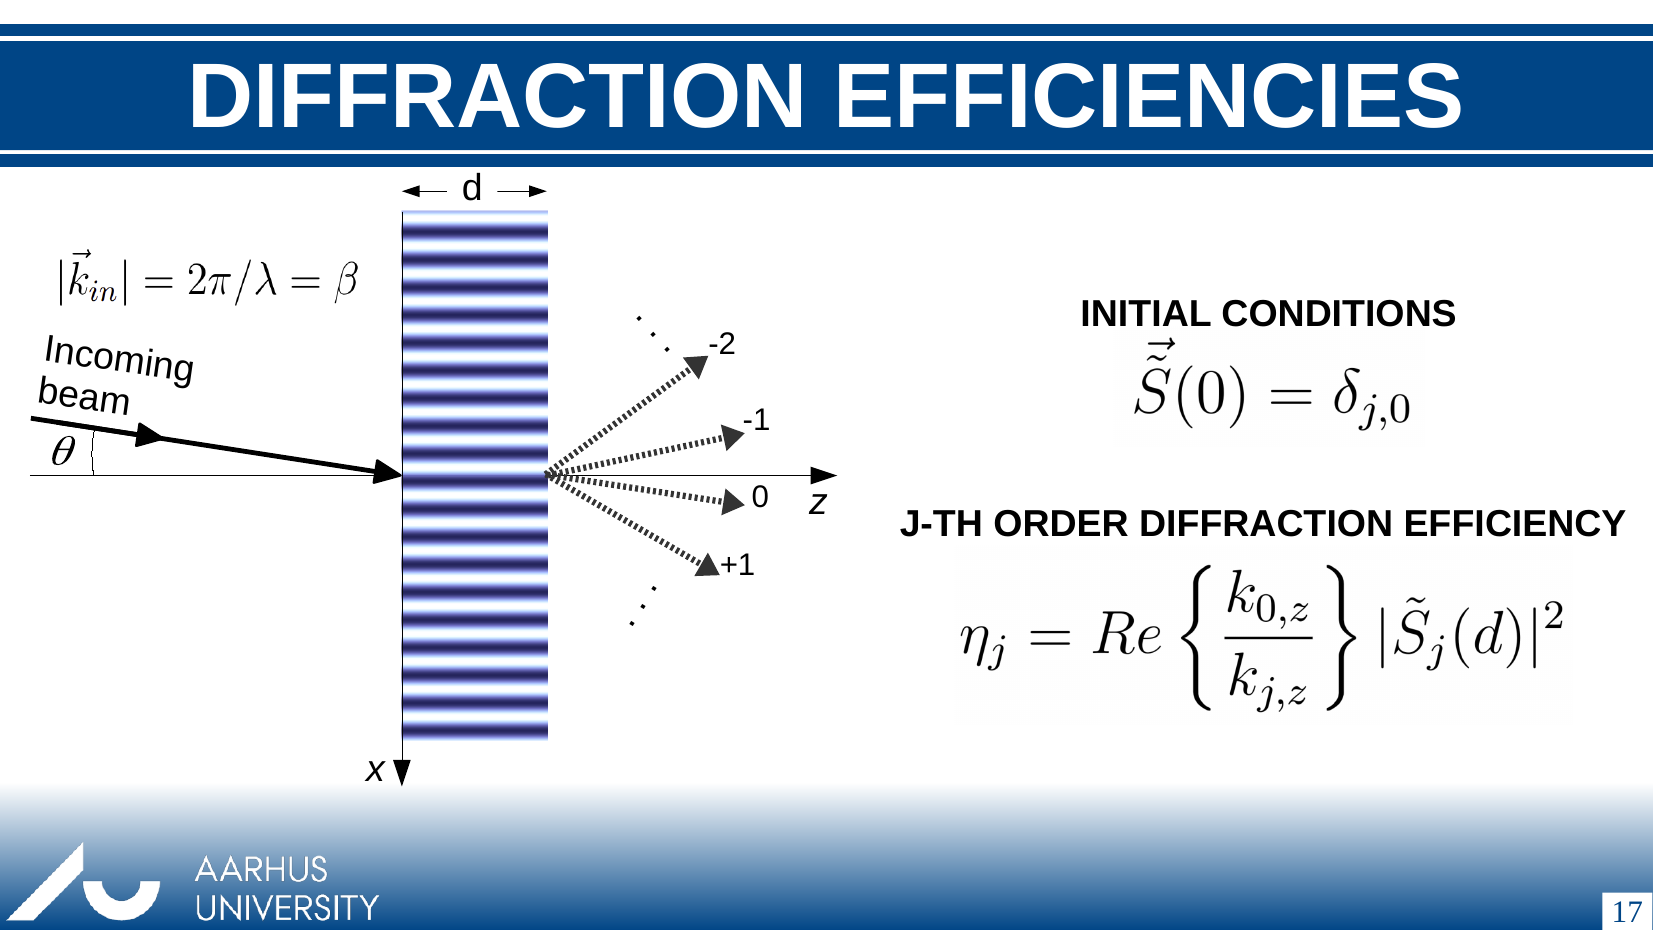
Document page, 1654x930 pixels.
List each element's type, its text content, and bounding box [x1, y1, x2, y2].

text_box INITIAL CONDITIONS [1065, 285, 1473, 343]
text_box . . . [612, 277, 694, 377]
picture [5, 841, 414, 928]
text_box z [794, 473, 843, 531]
text_box x [351, 739, 400, 797]
picture [400, 206, 548, 744]
picture [30, 240, 366, 316]
text_box d [447, 167, 498, 206]
text_box . . . [607, 562, 699, 663]
text_box -1 [727, 395, 791, 452]
text_box Incoming beam [18, 317, 231, 444]
picture [1113, 343, 1425, 448]
text_box J-TH ORDER DIFFRACTION EFFICIENCY [885, 494, 1642, 552]
text_box -2 [693, 319, 757, 376]
text_box Incoming beam [152, 441, 216, 453]
title DIFFRACTION EFFICIENCIES [0, 41, 1653, 151]
text_box 0 [736, 471, 788, 529]
picture [954, 545, 1573, 725]
text_box +1 [704, 539, 778, 597]
text_box [52, 435, 76, 466]
